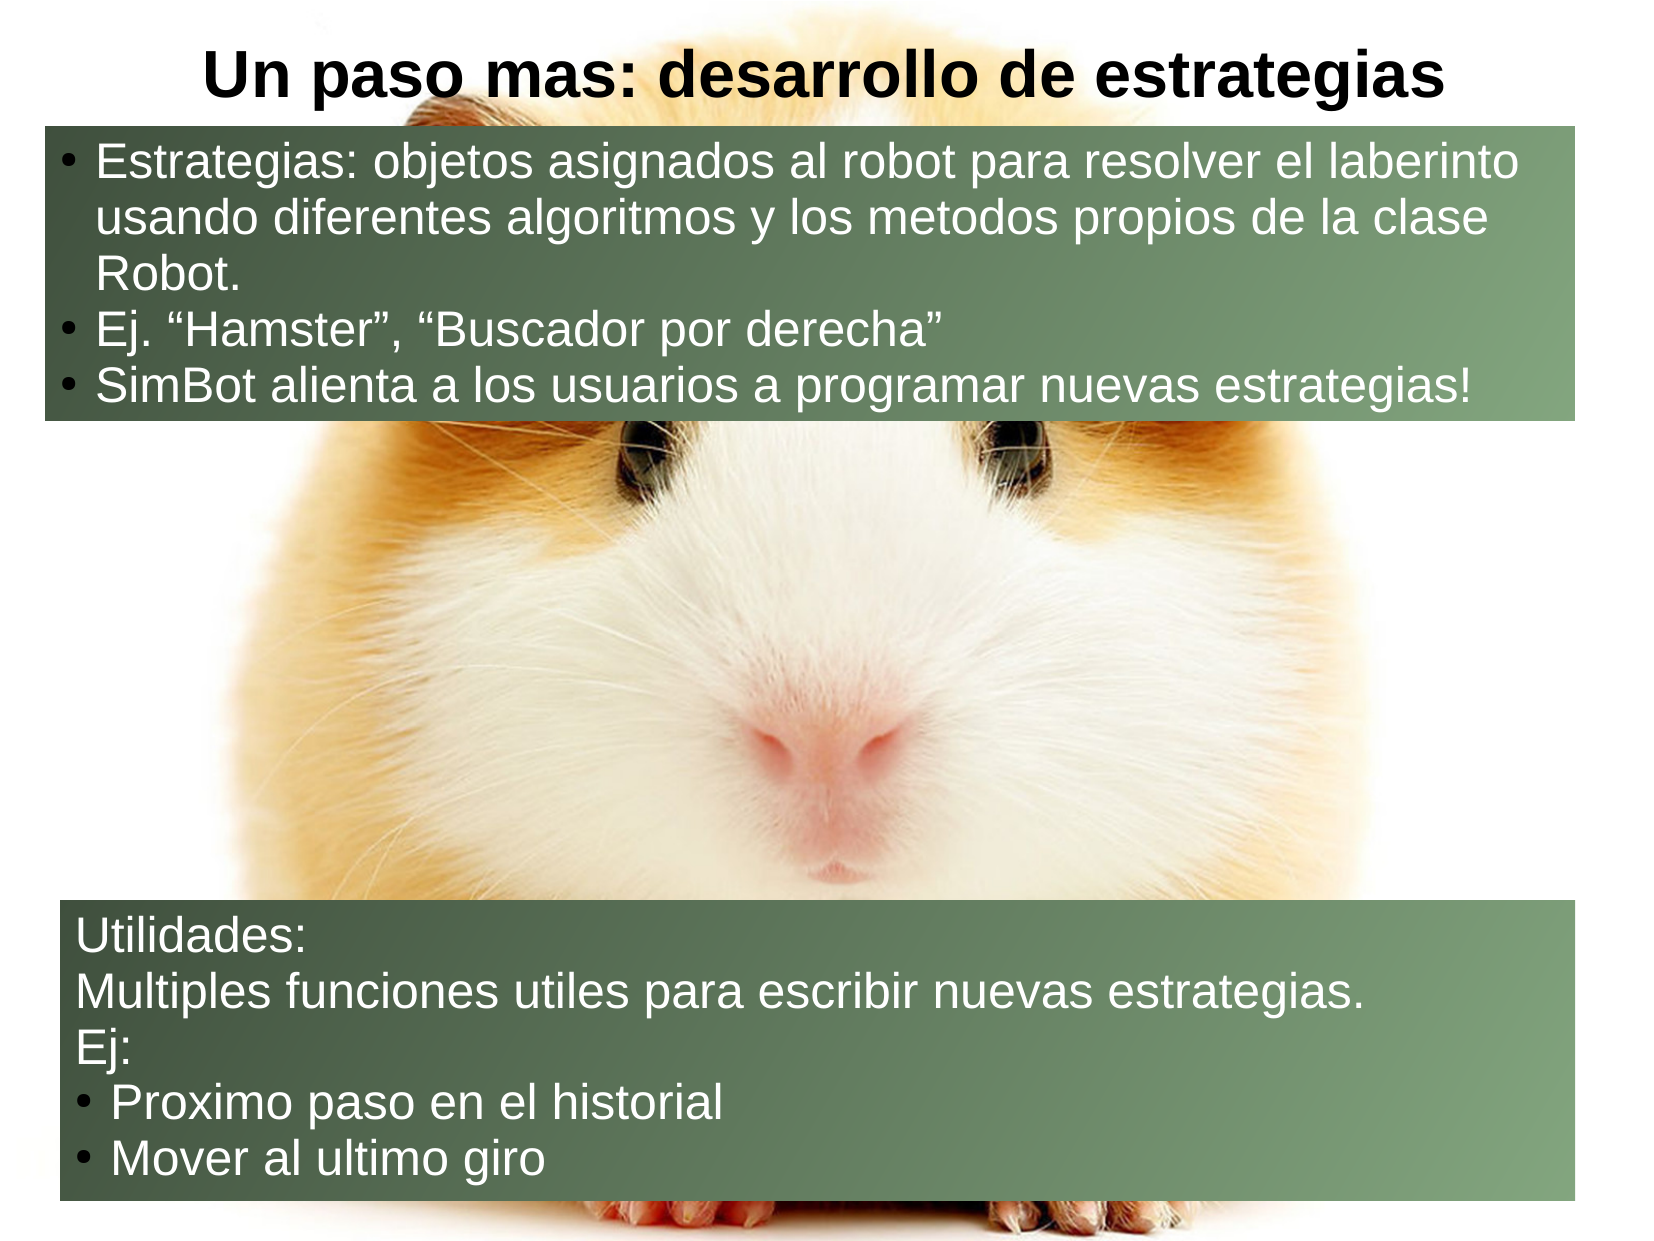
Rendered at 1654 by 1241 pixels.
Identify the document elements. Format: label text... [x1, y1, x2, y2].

picture [0, 1, 1647, 1241]
text_box Un paso mas: desarrollo de estrategias [120, 30, 1531, 121]
text_box Utilidades: Multiples funciones utiles para escribir nuevas estrategias. Ej: Proximo paso en el historial Mover al ultimo giro [60, 900, 1576, 1201]
text_box Estrategias: objetos asignados al robot para resolver el laberinto usando diferentes algoritmos y los metodos propios de la clase Robot. Ej. “Hamster”, “Buscador por derecha” SimBot alienta a los usuarios a programar nuevas estrategias! [45, 126, 1576, 421]
